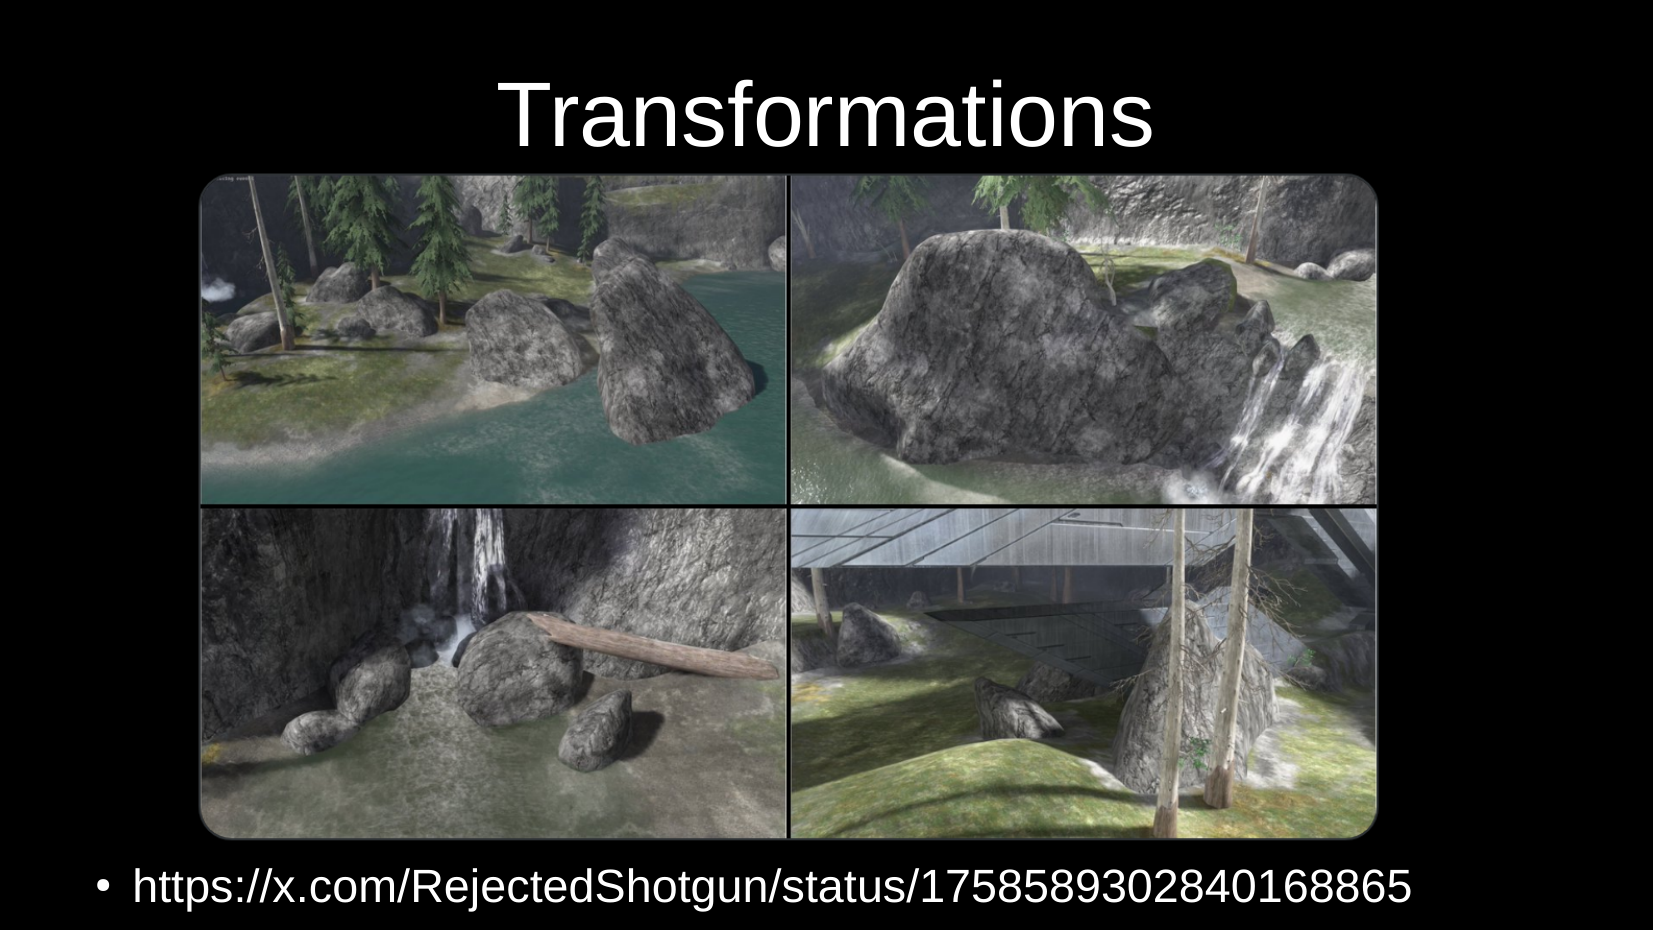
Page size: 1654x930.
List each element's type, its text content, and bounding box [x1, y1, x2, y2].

list https://x.com/RejectedShotgun/status/1758589302840168865 [82, 860, 1571, 930]
picture [185, 161, 1388, 856]
title Transformations [82, 37, 1571, 193]
